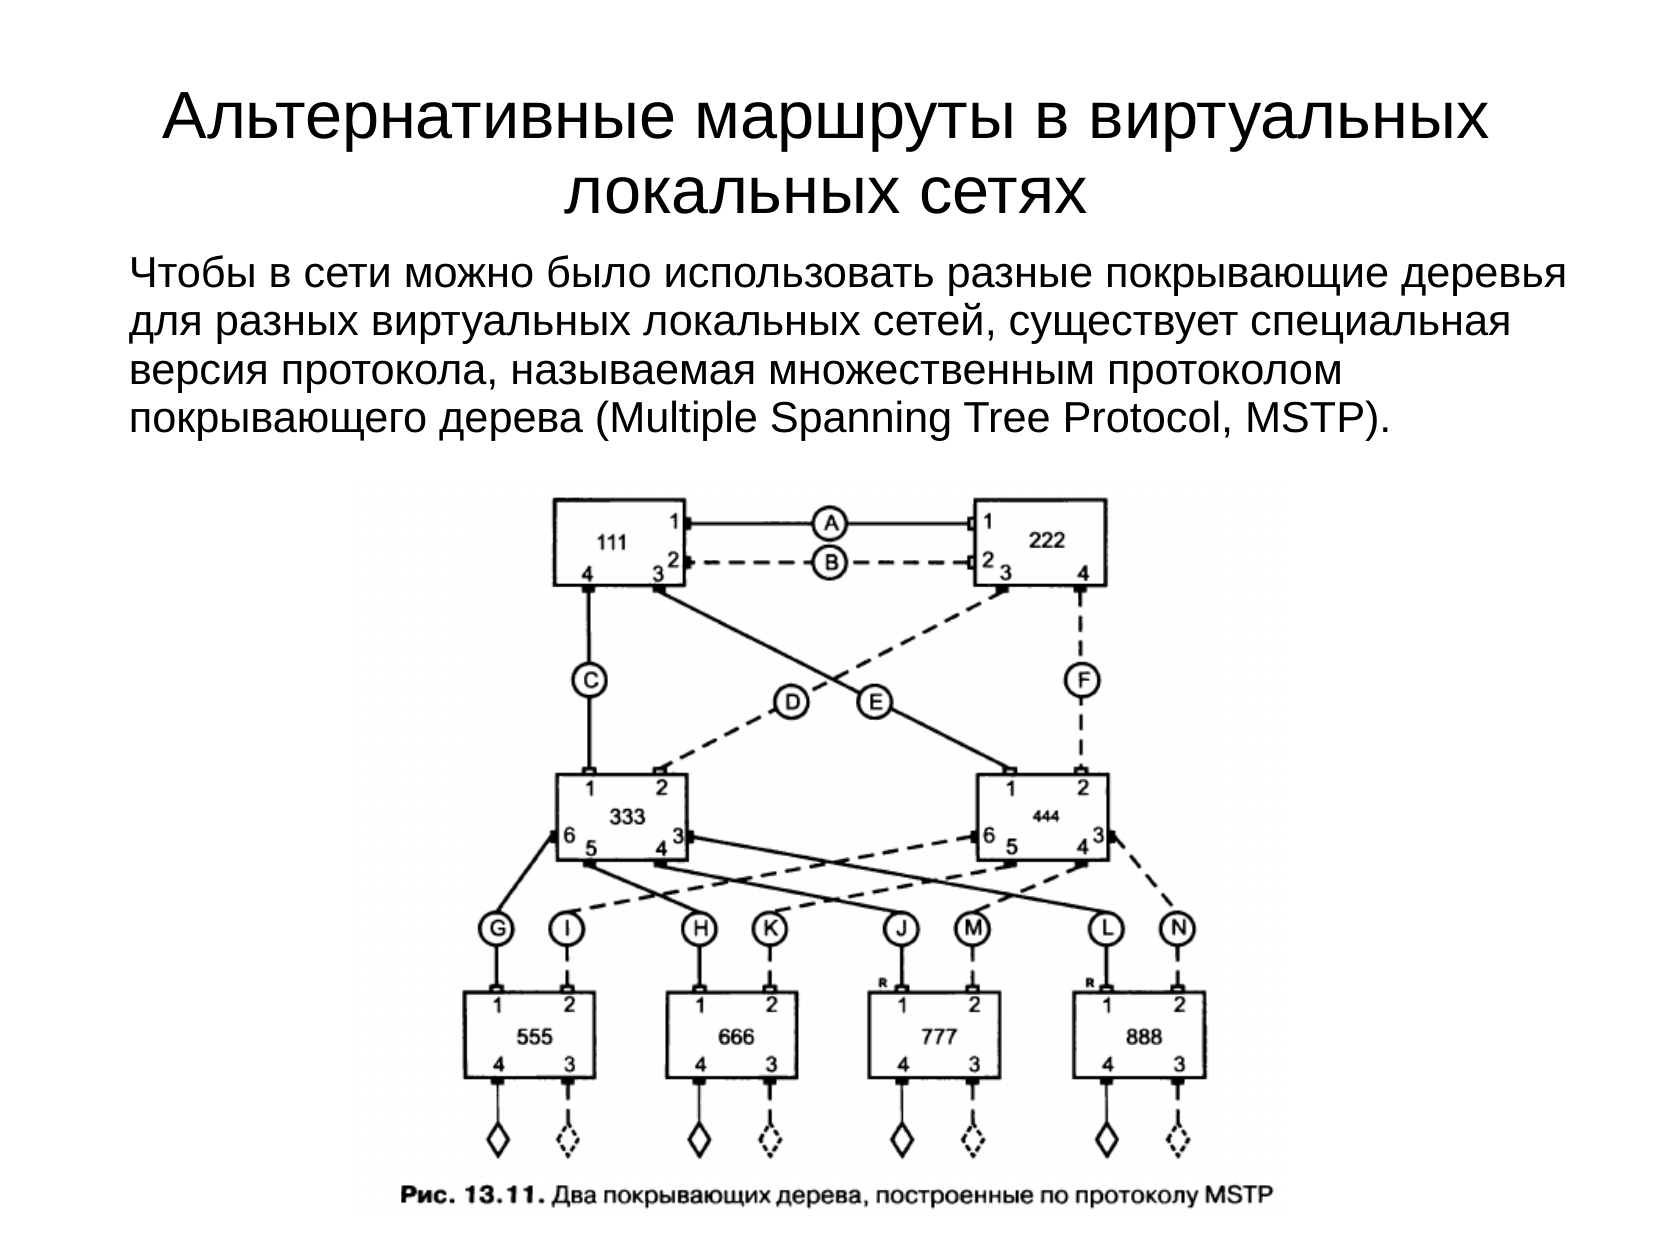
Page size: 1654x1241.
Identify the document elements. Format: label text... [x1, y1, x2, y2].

title Альтернативные маршруты в виртуальных локальных сетях [82, 49, 1571, 248]
list Чтобы в сети можно было использовать разные покрывающие деревья для разных виртуальных локальных сетей, существует специальная версия протокола, называемая множественным протоколом покрывающего дерева (Multiple Spanning Tree Protocol, MSTP). [82, 248, 1571, 485]
picture [350, 484, 1288, 1217]
